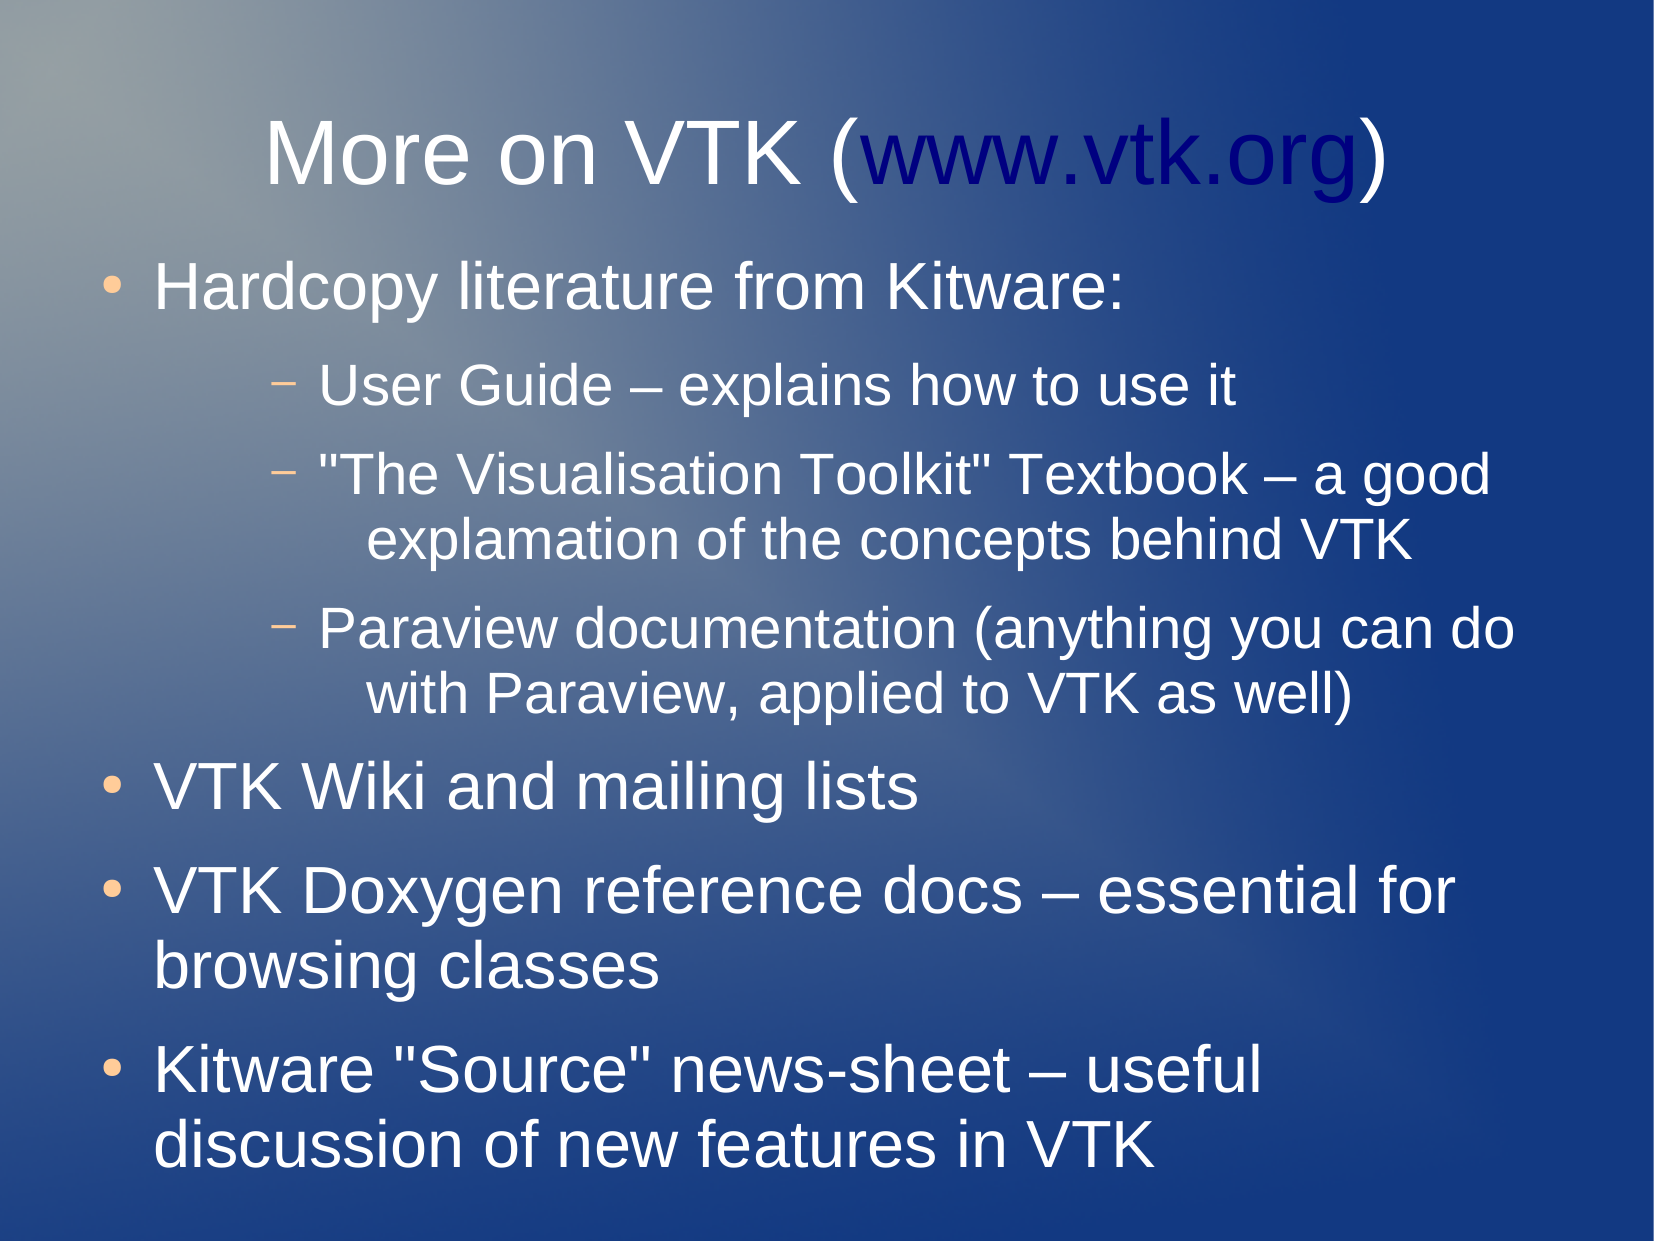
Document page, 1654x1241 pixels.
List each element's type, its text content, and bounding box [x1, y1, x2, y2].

title More on VTK (www.vtk.org) [82, 56, 1571, 248]
list Hardcopy literature from Kitware: User Guide – explains how to use it "The Visualisation Toolkit" Textbook – a good explamation of the concepts behind VTK Paraview documentation (anything you can do with Paraview, applied to VTK as well) VTK Wiki and mailing lists VTK Doxygen reference docs – essential for browsing classes Kitware "Source" news-sheet – useful discussion of new features in VTK [82, 248, 1571, 1182]
picture [0, 0, 1654, 1241]
